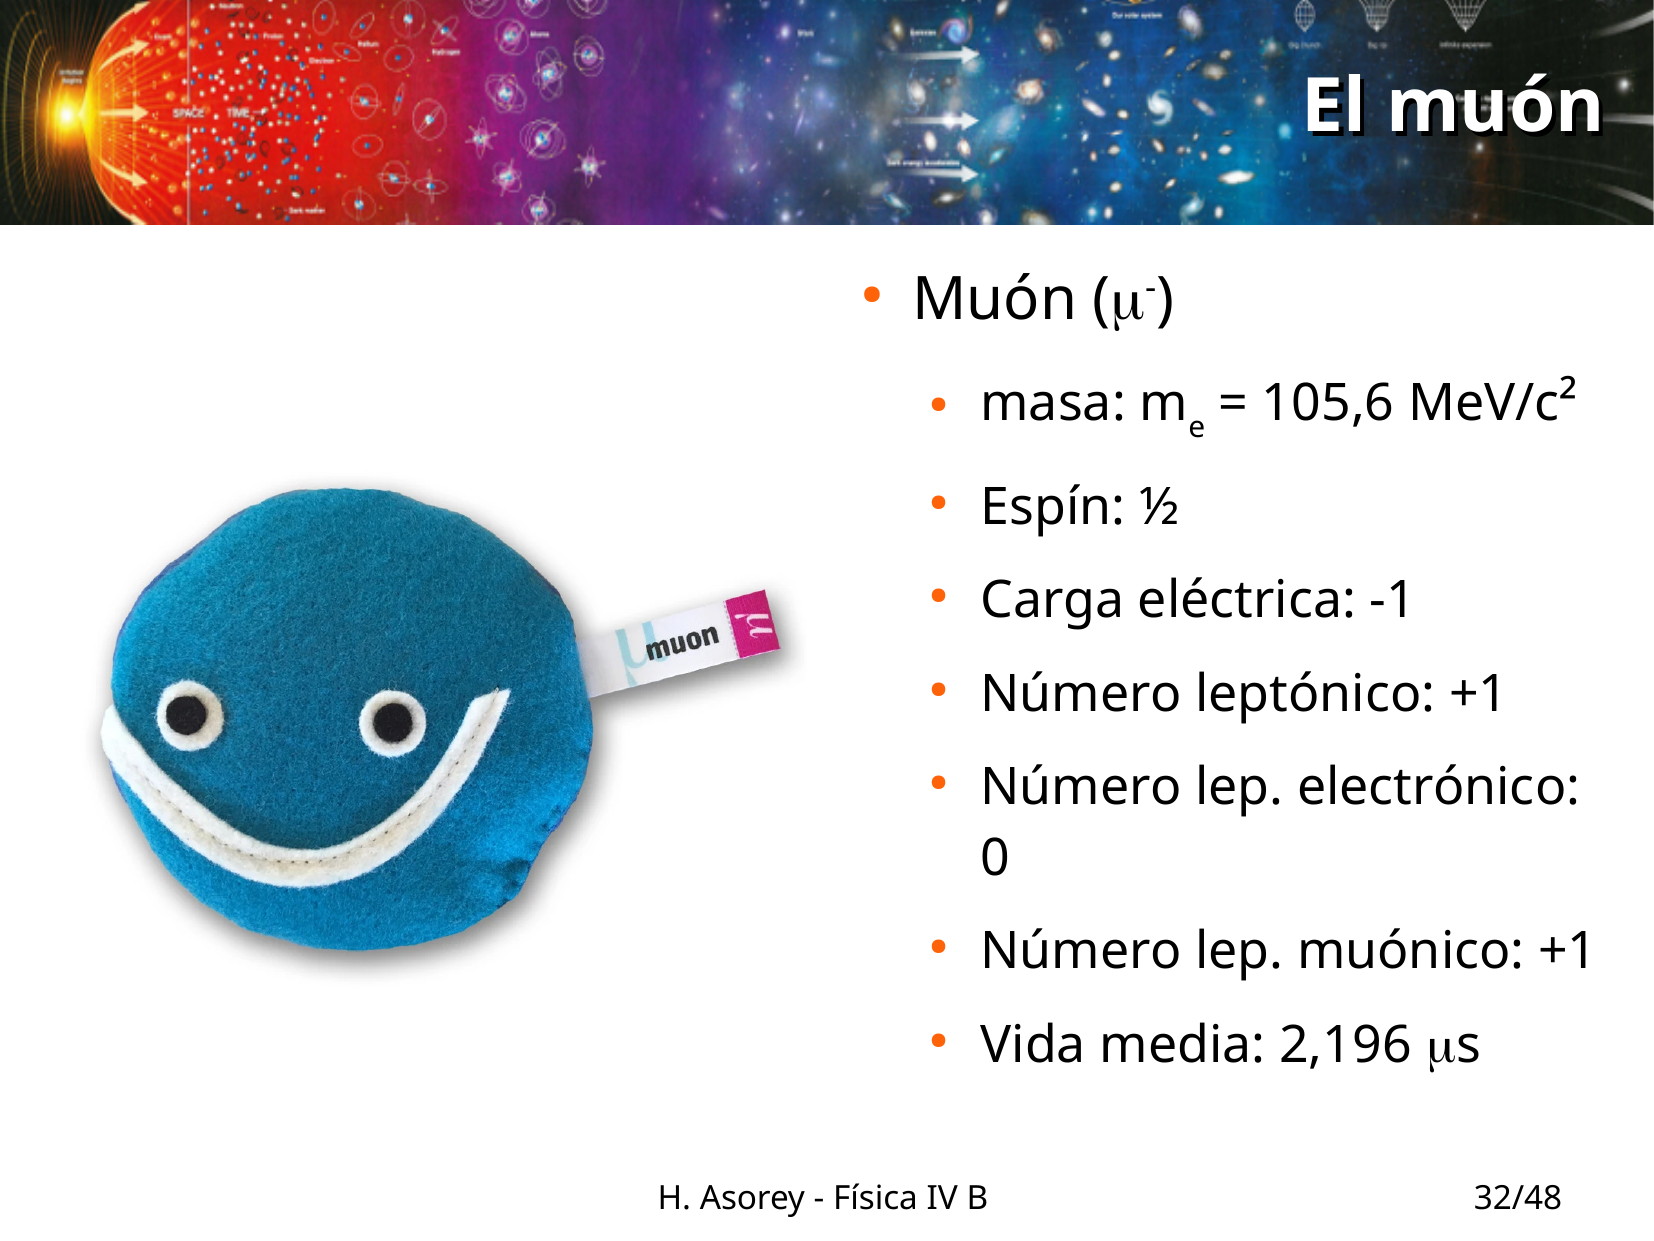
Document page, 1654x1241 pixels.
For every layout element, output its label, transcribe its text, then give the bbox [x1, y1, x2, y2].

picture [0, 0, 1654, 225]
picture [45, 374, 807, 1036]
list Muón (m-) masa: me = 105,6 MeV/c² Espín: ½ Carga eléctrica: -1 Número leptónico: +1 Número lep. electrónico: 0 Número lep. muónico: +1 Vida media: 2,196 ms [844, 255, 1606, 1156]
title El muón [45, 15, 1606, 191]
